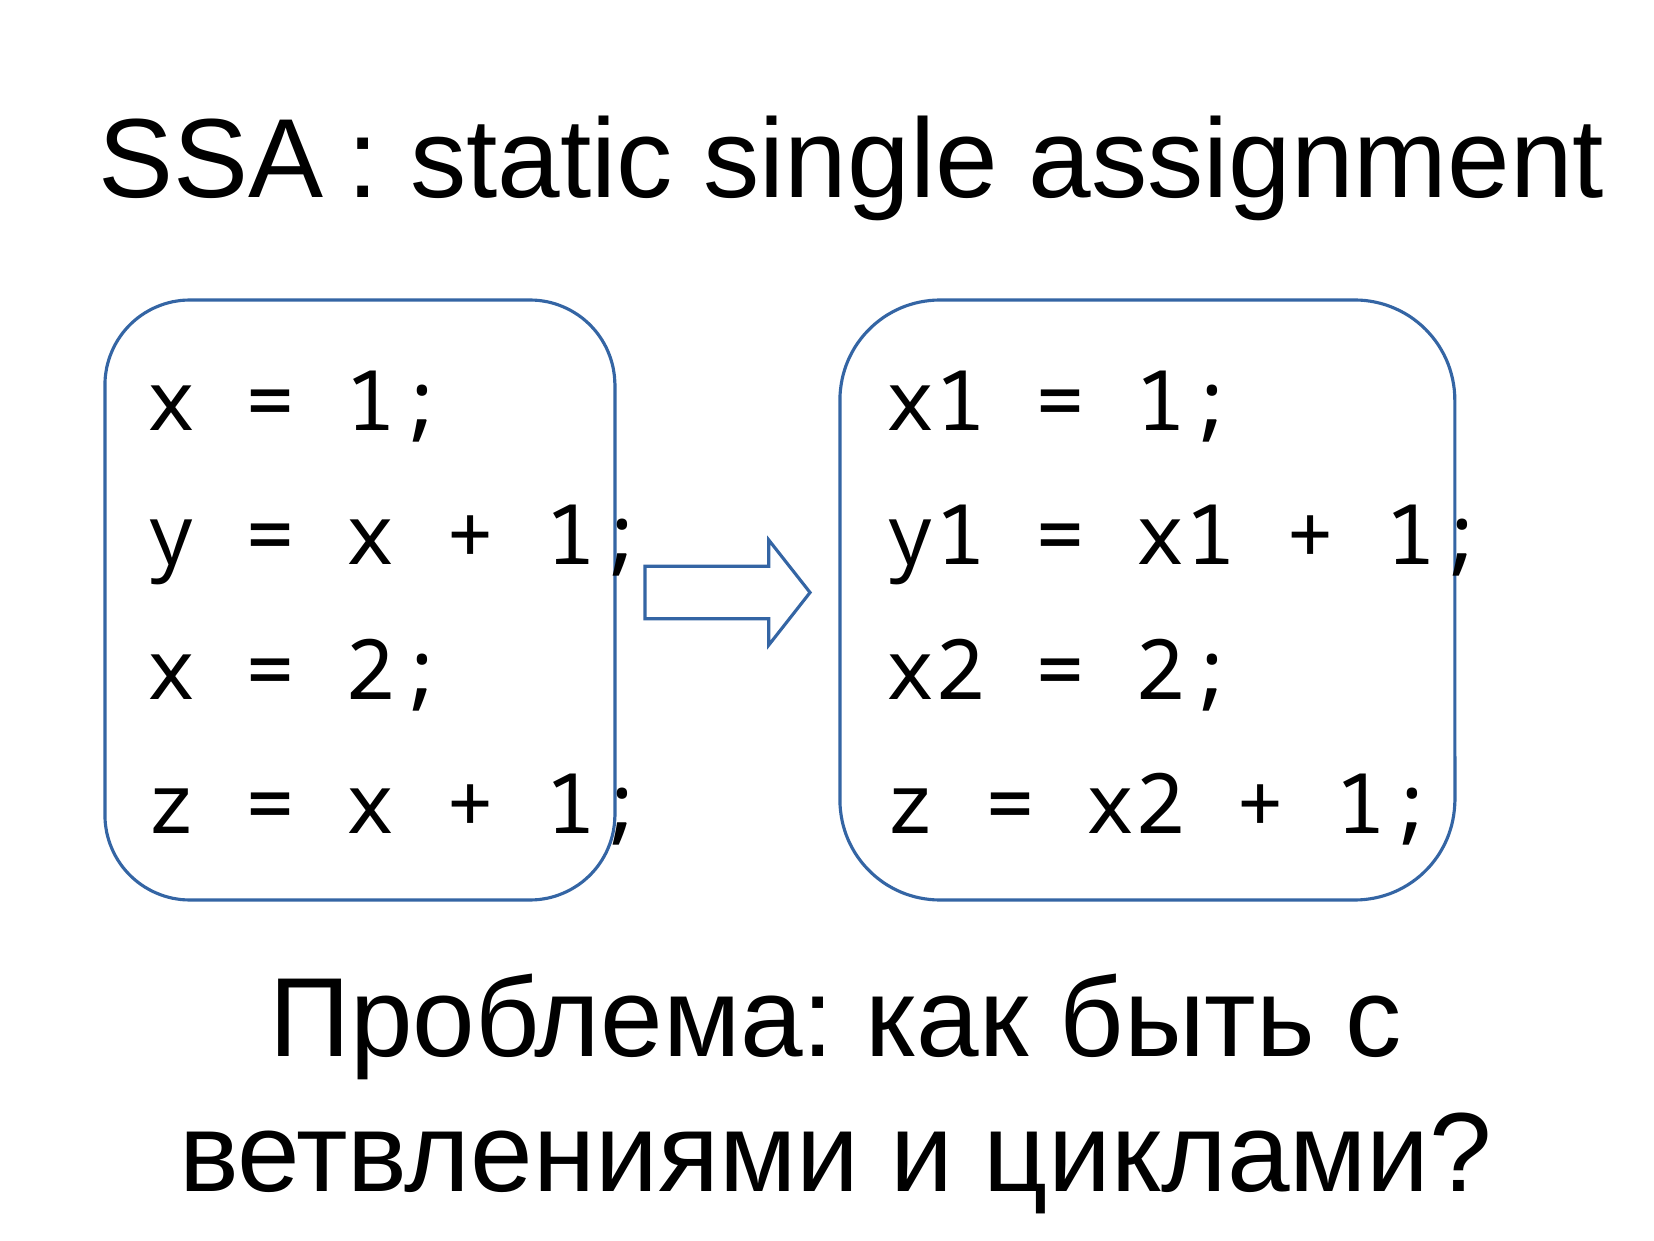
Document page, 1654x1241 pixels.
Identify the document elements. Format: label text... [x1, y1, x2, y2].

title SSA : static single assignment [82, 49, 1621, 257]
text_box x1 = 1; y1 = x1 + 1; x2 = 2; z = x2 + 1; [839, 300, 1455, 901]
title Проблема: как быть с ветвлениями и циклами? [67, 952, 1606, 1205]
text_box [645, 540, 811, 646]
text_box x = 1; y = x + 1; x = 2; z = x + 1; [104, 300, 615, 901]
